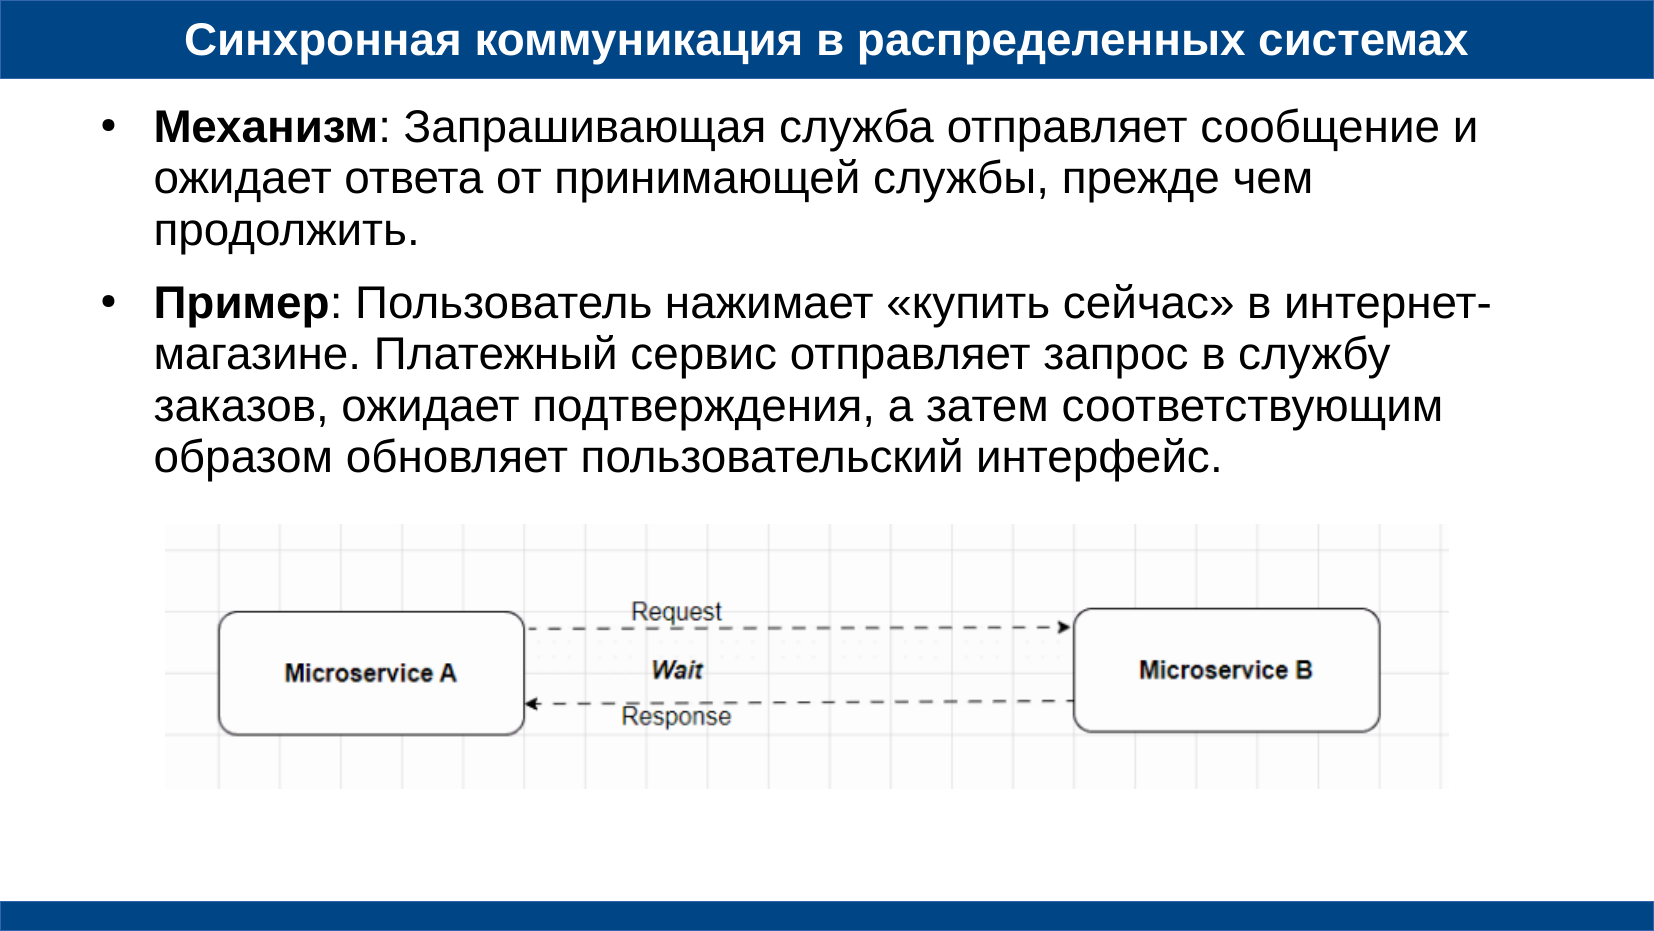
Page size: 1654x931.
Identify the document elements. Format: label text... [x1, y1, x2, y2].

list Механизм: Запрашивающая служба отправляет сообщение и ожидает ответа от принимающей службы, прежде чем продолжить. Пример: Пользователь нажимает «купить сейчас» в интернет-магазине. Платежный сервис отправляет запрос в службу заказов, ожидает подтверждения, а затем соответствующим образом обновляет пользовательский интерфейс. [82, 101, 1571, 641]
picture [165, 524, 1449, 789]
title Синхронная коммуникация в распределенных системах [0, 0, 1654, 79]
